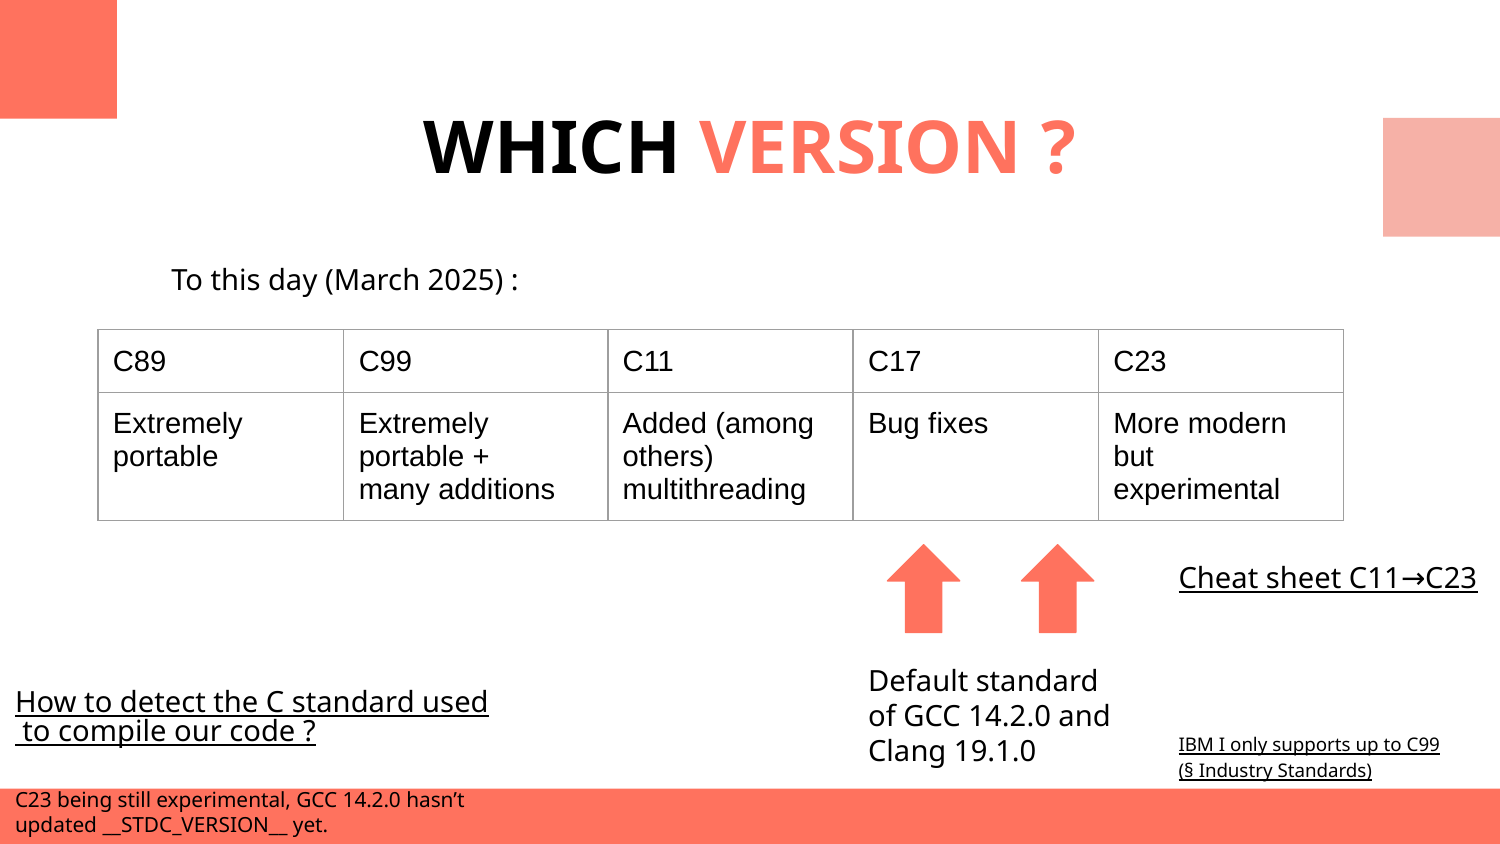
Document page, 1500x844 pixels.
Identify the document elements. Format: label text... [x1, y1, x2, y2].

table_cell Extremely portable + many additions [344, 393, 607, 520]
table_header C89 [99, 330, 343, 392]
text_box IBM I only supports up to C99 (§ Industry Standards) [1163, 718, 1500, 774]
table_header C99 [344, 330, 607, 392]
table_header C23 [1099, 330, 1343, 392]
title WHICH VERSION ? [97, 107, 1402, 181]
text_box Default standard of GCC 14.2.0 and Clang 19.1.0 [853, 647, 1143, 774]
table_cell Extremely portable [99, 393, 343, 520]
table_cell More modern but experimental [1099, 393, 1343, 520]
table_header C11 [609, 330, 852, 392]
table_cell Bug fixes [854, 393, 1098, 520]
text_box To this day (March 2025) : [156, 246, 608, 320]
text_box [1021, 544, 1094, 633]
table_header C17 [854, 330, 1098, 392]
table_cell Added (among others) multithreading [609, 393, 852, 520]
text_box How to detect the C standard used to compile our code ? C23 being still experimental, GCC 14.2.0 hasn’t updated __STDC_VERSION__ yet. [0, 668, 506, 844]
text_box [887, 544, 960, 633]
text_box Cheat sheet C11→C23 [1163, 544, 1500, 609]
